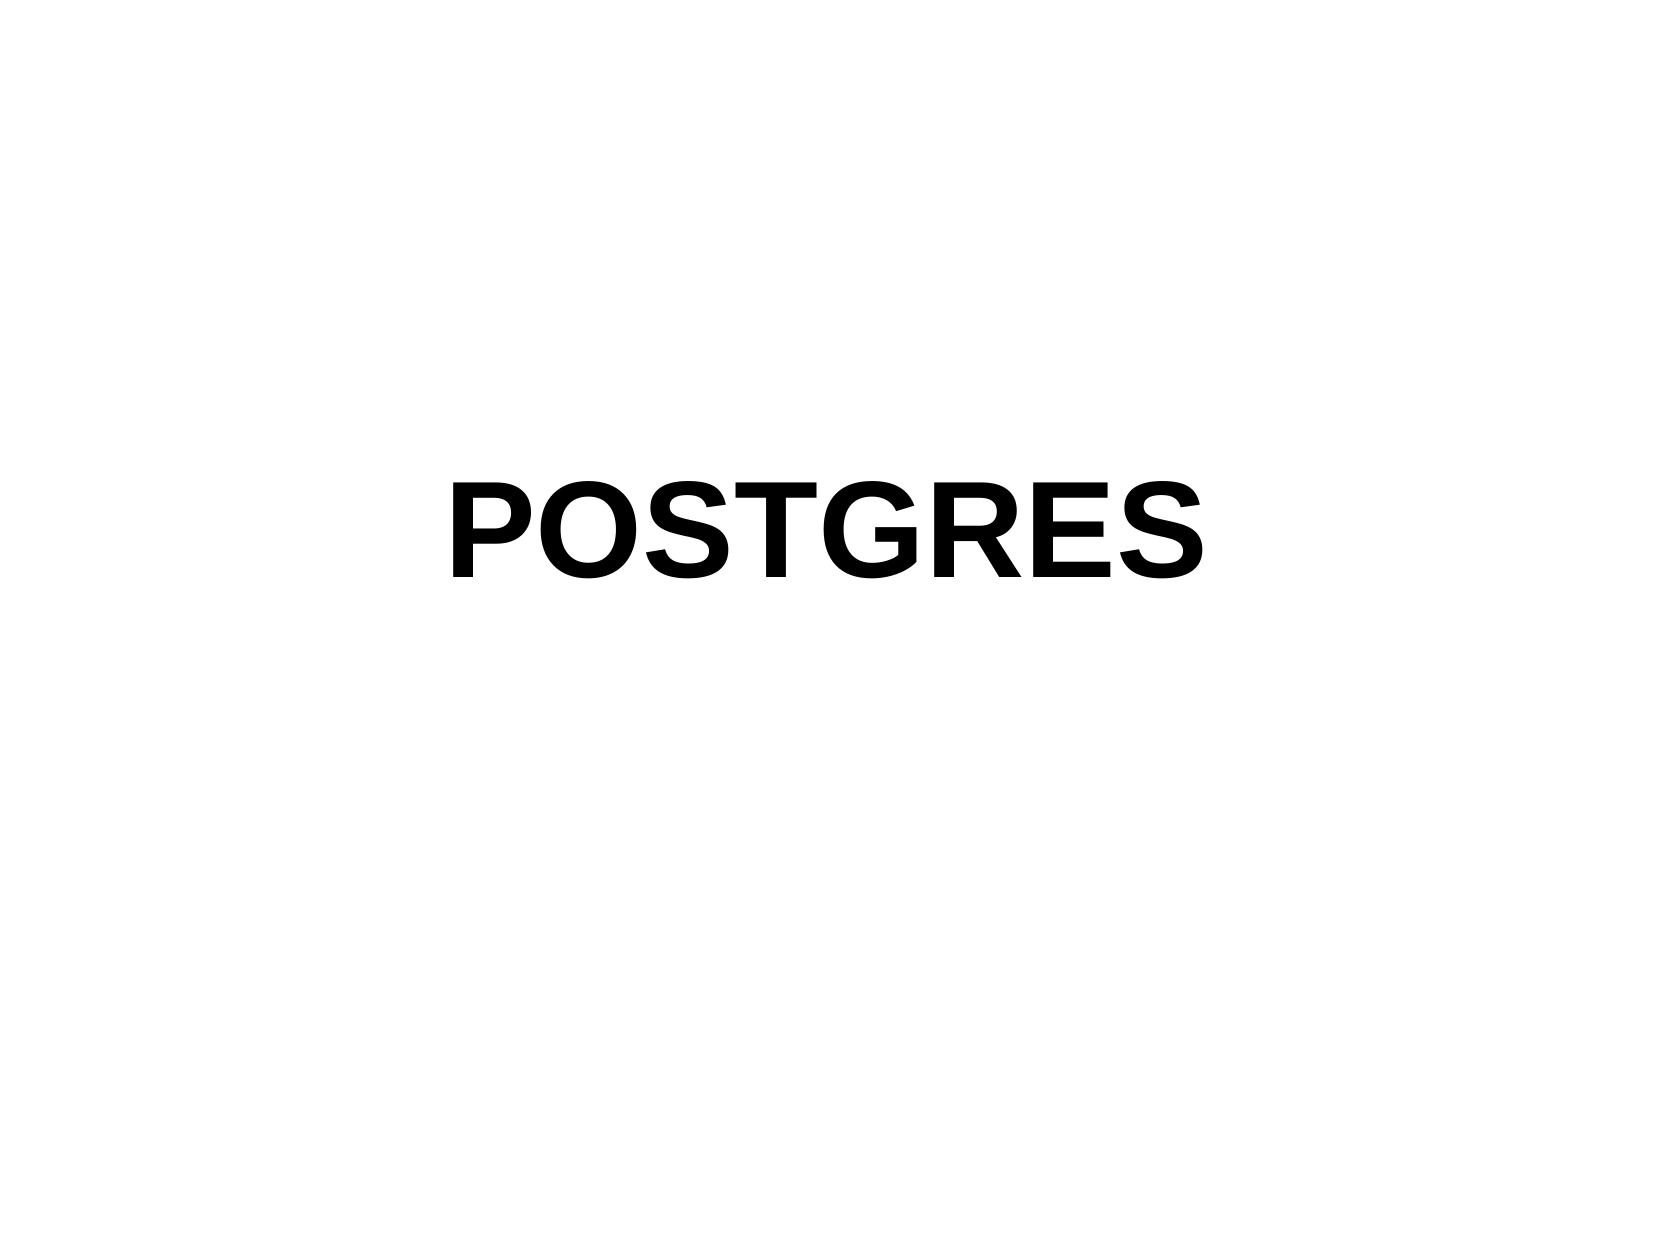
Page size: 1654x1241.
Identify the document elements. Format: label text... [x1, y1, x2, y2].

subtitle POSTGRES [82, 49, 1571, 1010]
